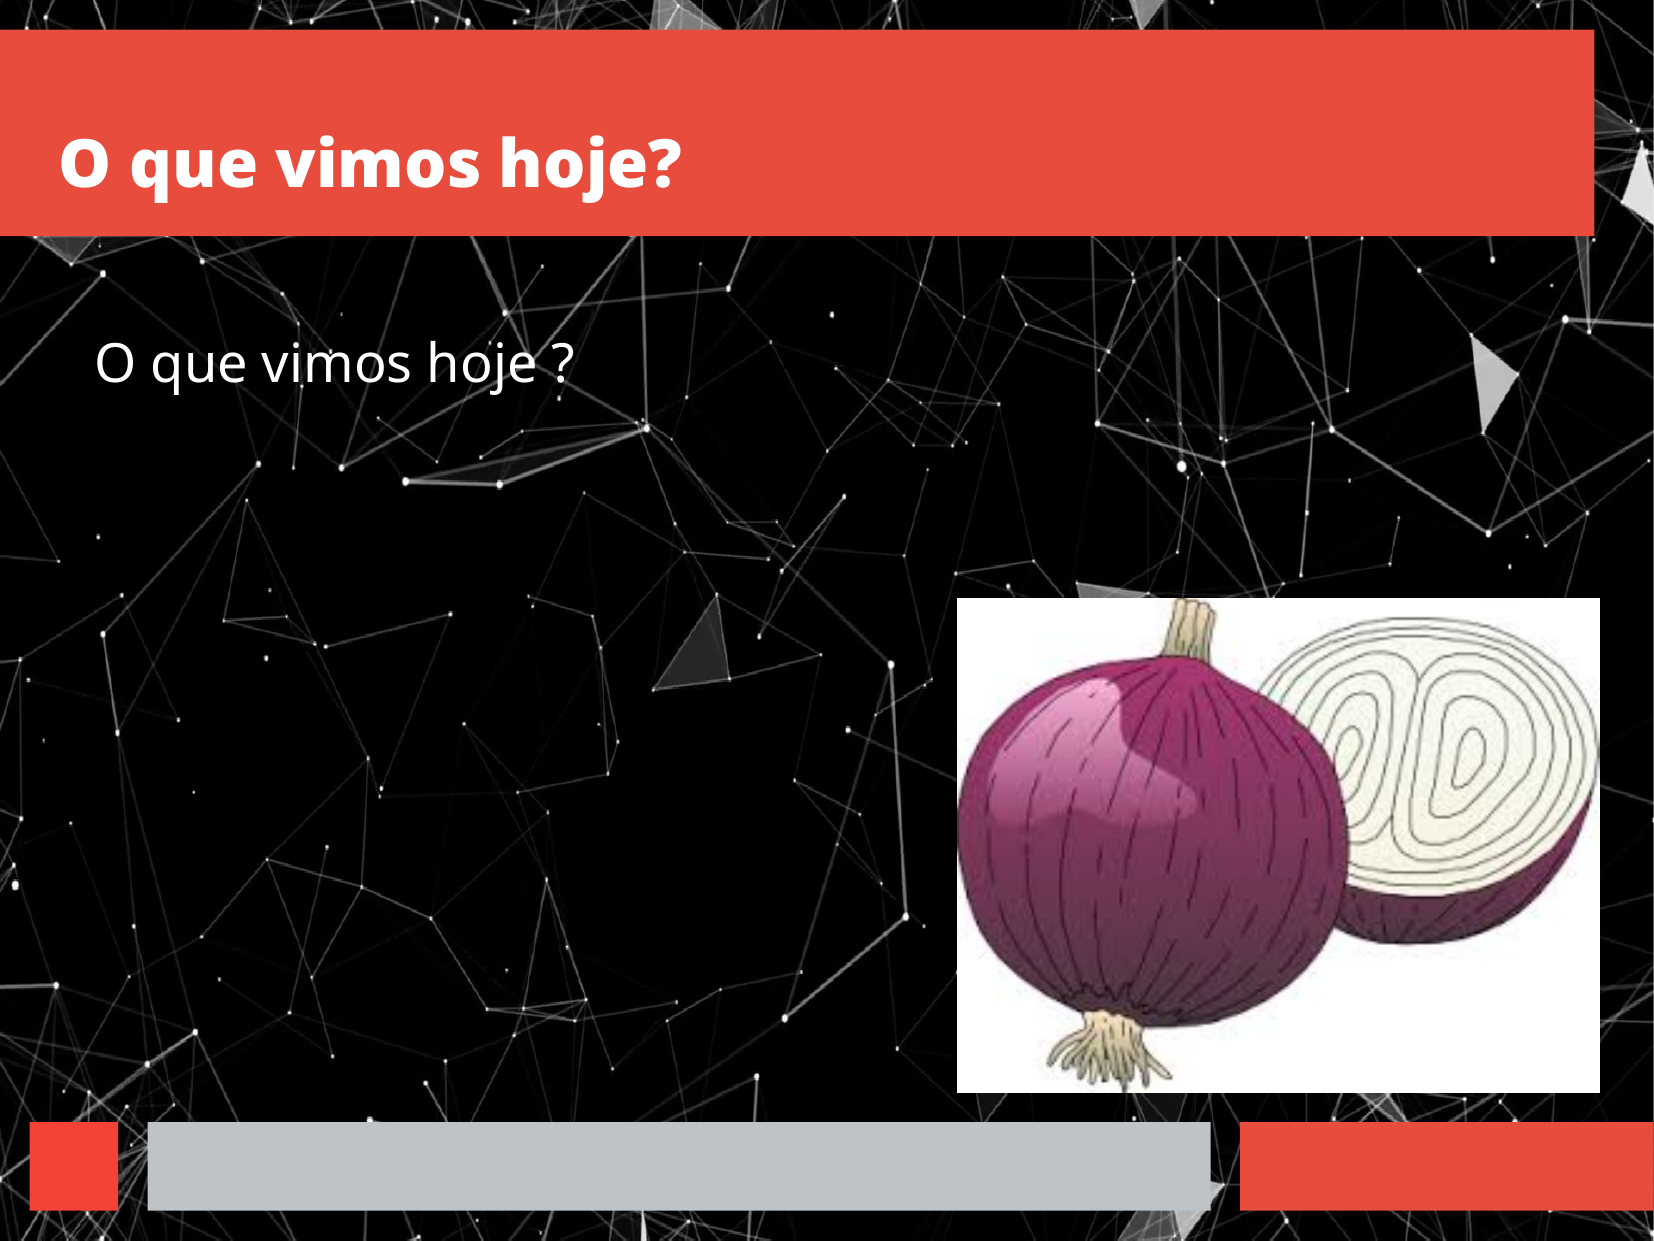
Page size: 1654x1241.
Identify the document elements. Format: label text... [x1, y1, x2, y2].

title O que vimos hoje? [59, 59, 1595, 207]
picture [0, 0, 1654, 1241]
list O que vimos hoje ? [59, 324, 1565, 1093]
